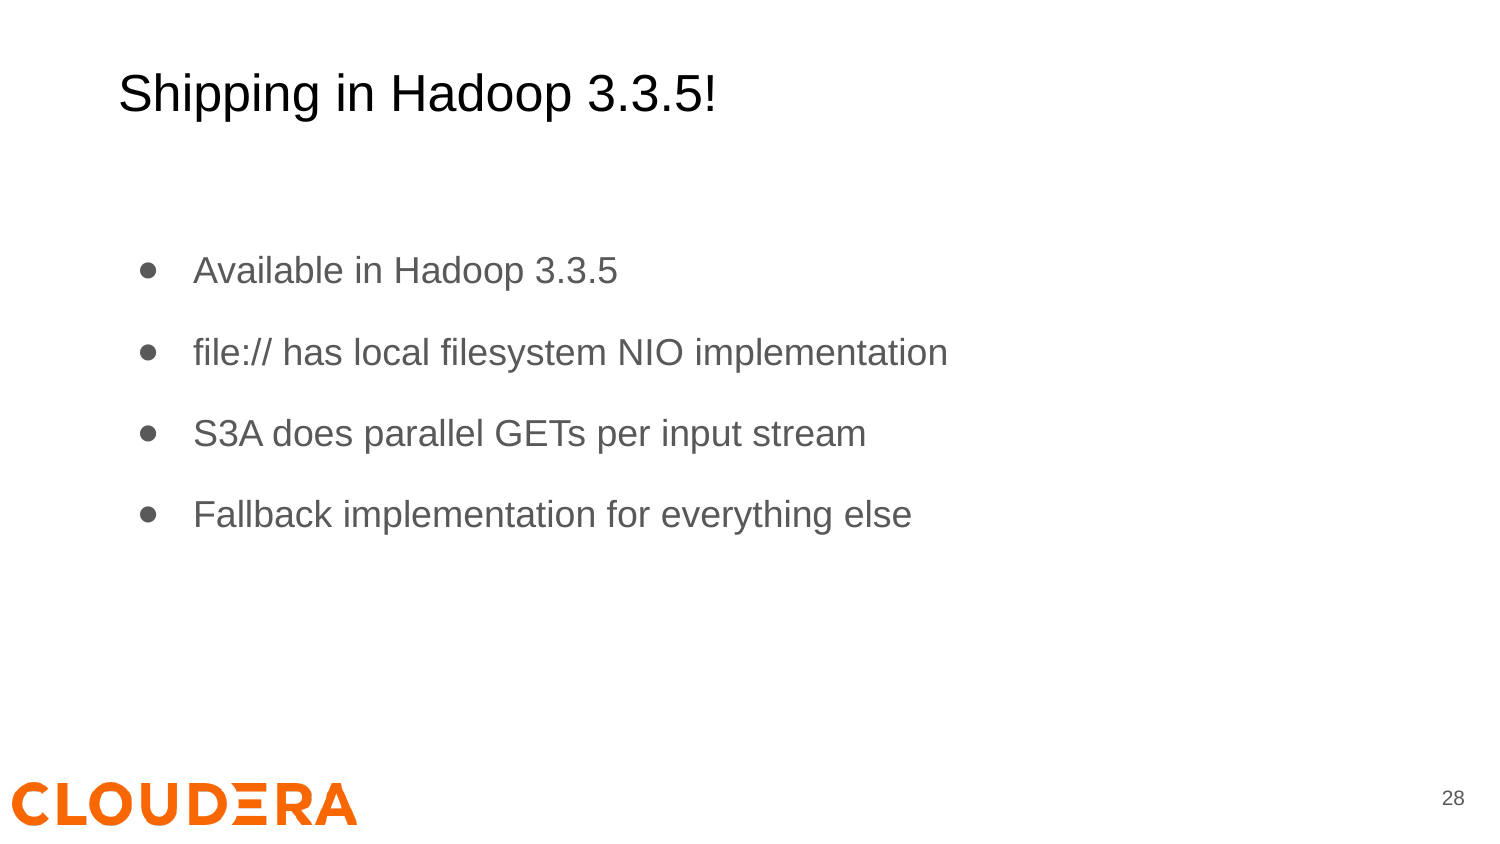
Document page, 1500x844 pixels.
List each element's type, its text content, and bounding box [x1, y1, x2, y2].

list Available in Hadoop 3.3.5 file:// has local filesystem NIO implementation S3A does parallel GETs per input stream Fallback implementation for everything else [103, 224, 1397, 760]
title Shipping in Hadoop 3.3.5! [103, 44, 1397, 208]
picture [12, 740, 357, 826]
slide_number <number> [1389, 764, 1480, 830]
